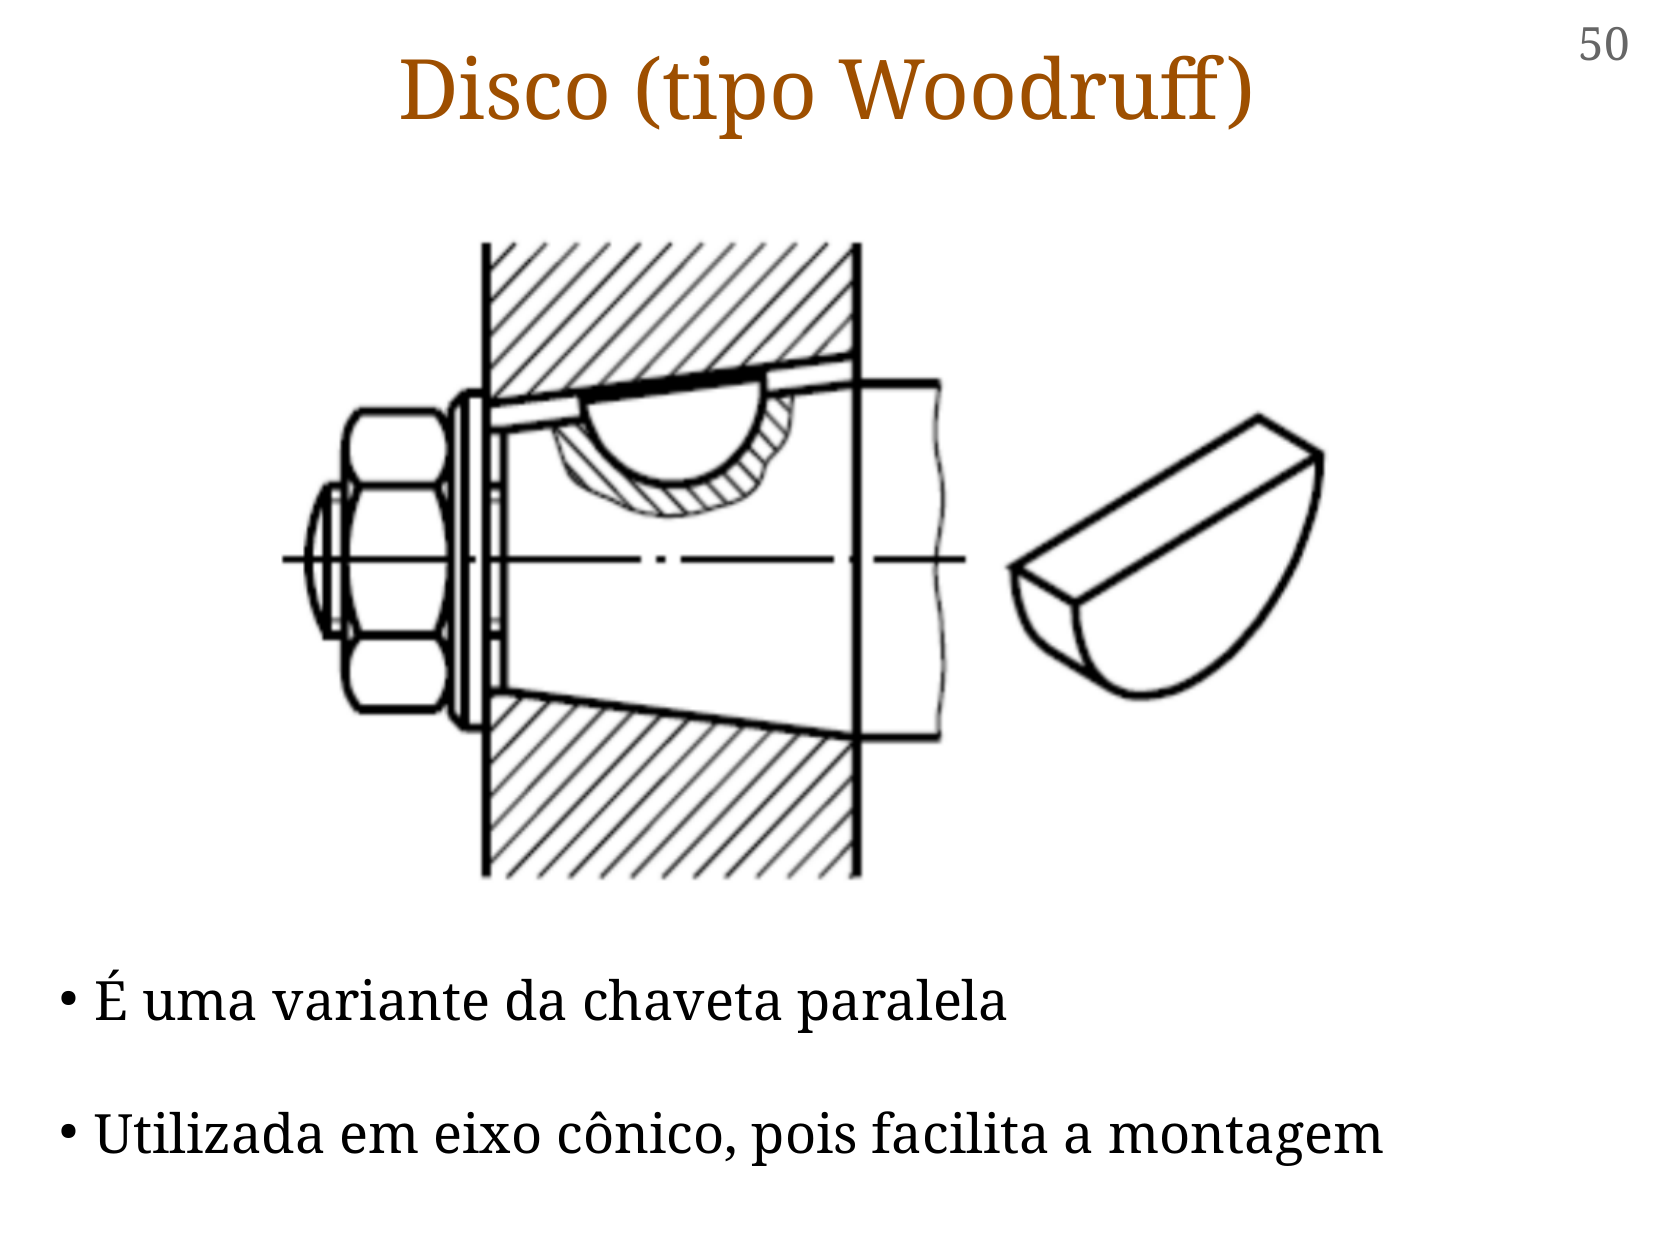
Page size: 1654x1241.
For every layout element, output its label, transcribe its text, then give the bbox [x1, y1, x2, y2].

title Disco (tipo Woodruff) [59, 29, 1595, 148]
picture [277, 224, 1329, 890]
list É uma variante da chaveta paralela Utilizada em eixo cônico, pois facilita a montagem [59, 962, 1595, 1211]
